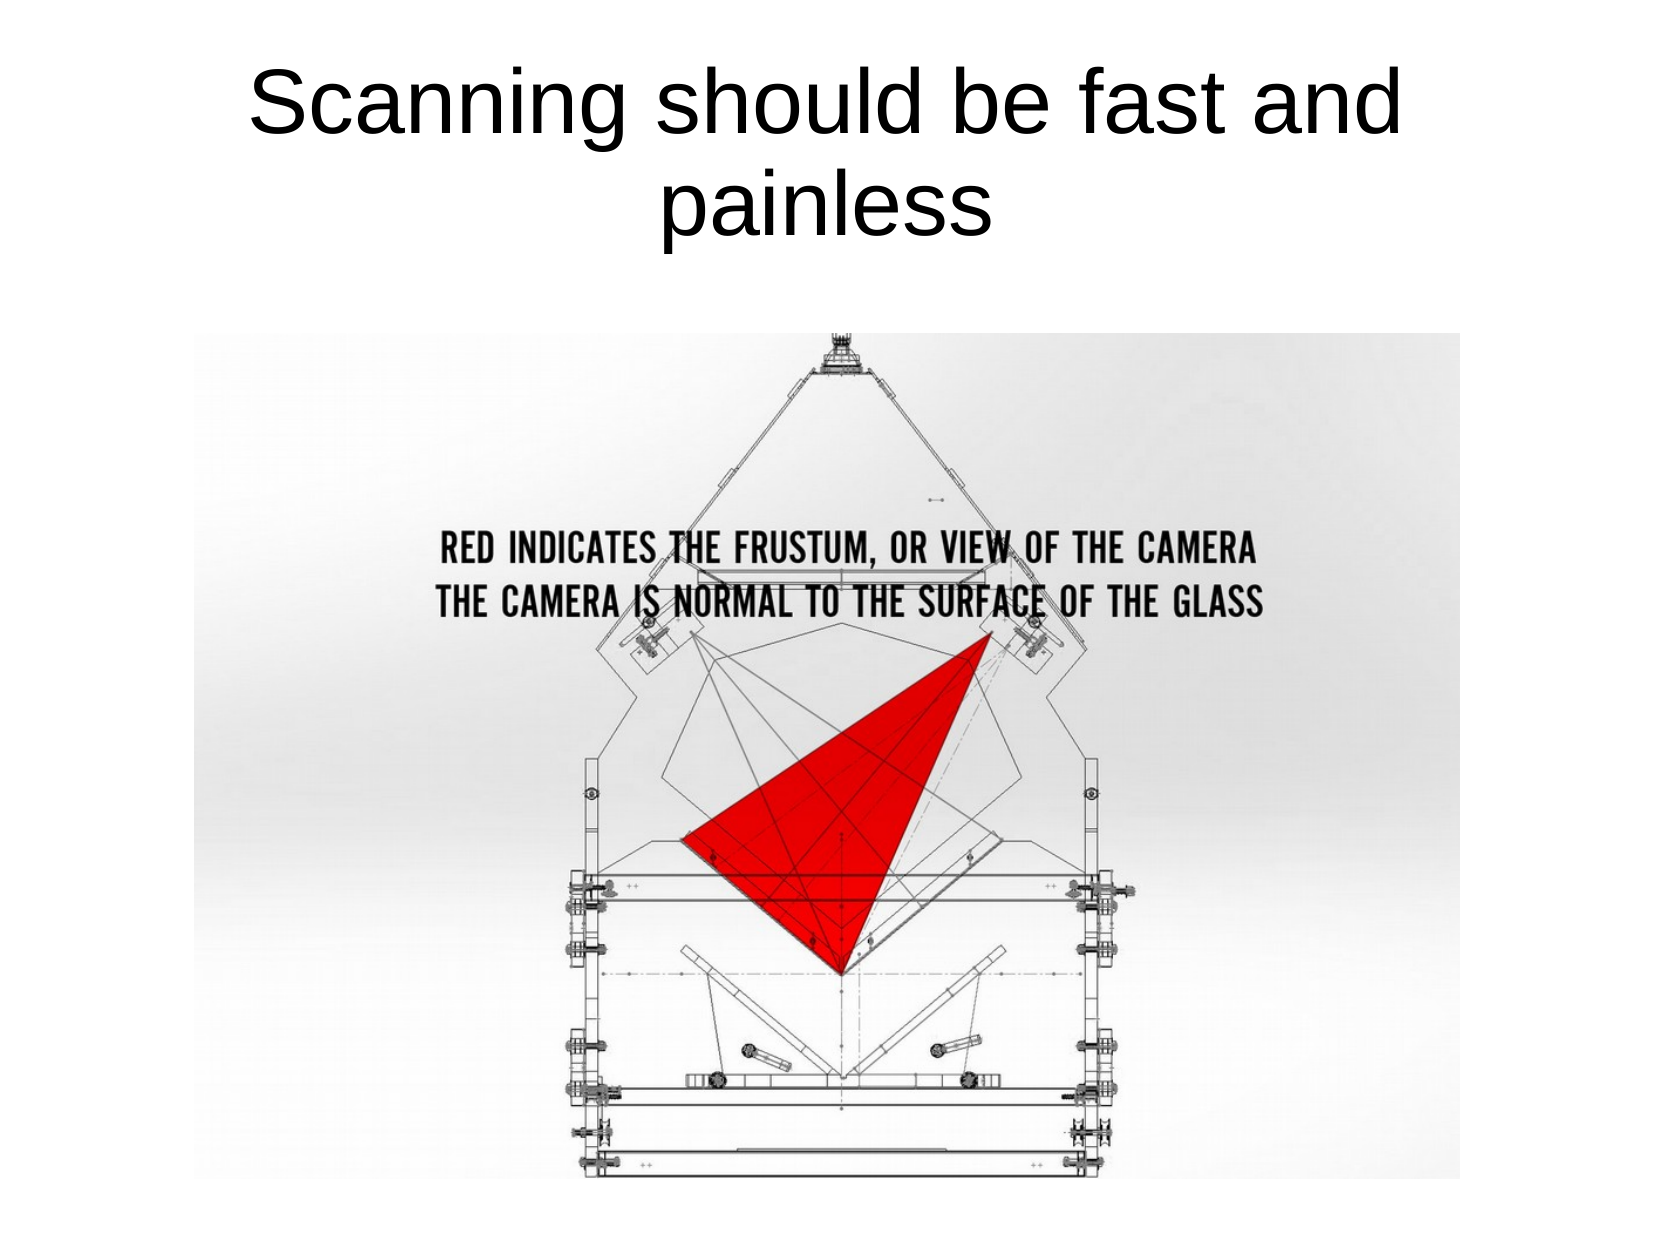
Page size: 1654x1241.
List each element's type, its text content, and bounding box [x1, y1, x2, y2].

title Scanning should be fast and painless [82, 49, 1571, 257]
picture [194, 333, 1460, 1179]
